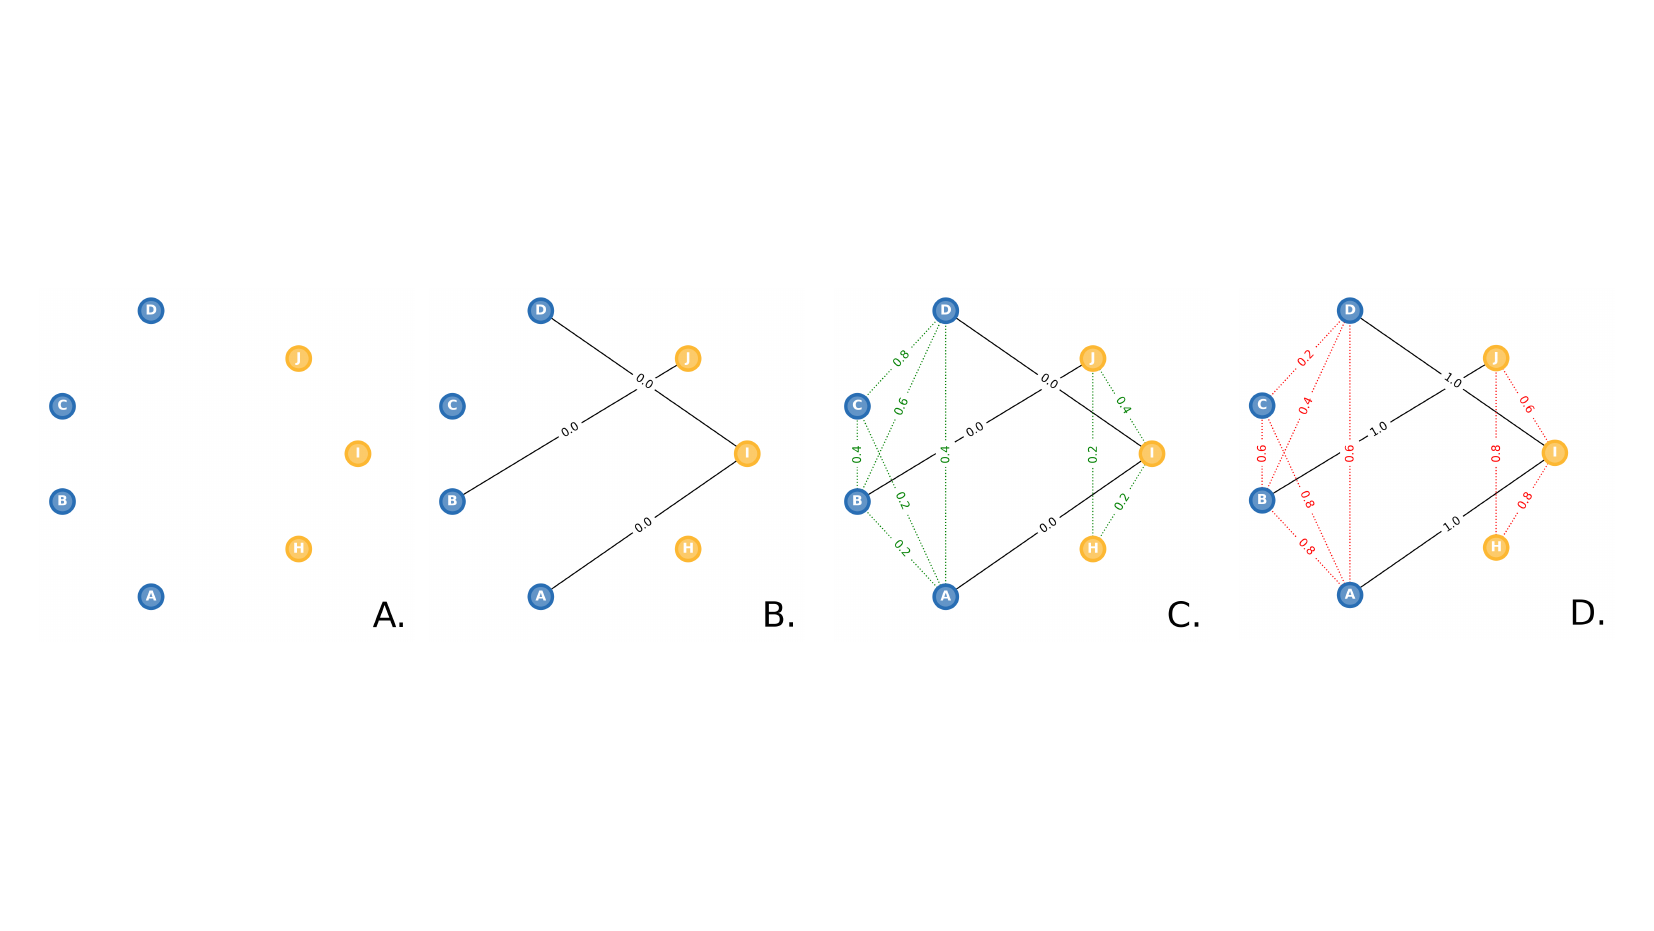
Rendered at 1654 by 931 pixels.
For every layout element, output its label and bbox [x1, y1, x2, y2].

picture [39, 288, 415, 643]
picture [834, 288, 1210, 643]
picture [1239, 288, 1615, 640]
picture [429, 288, 805, 643]
